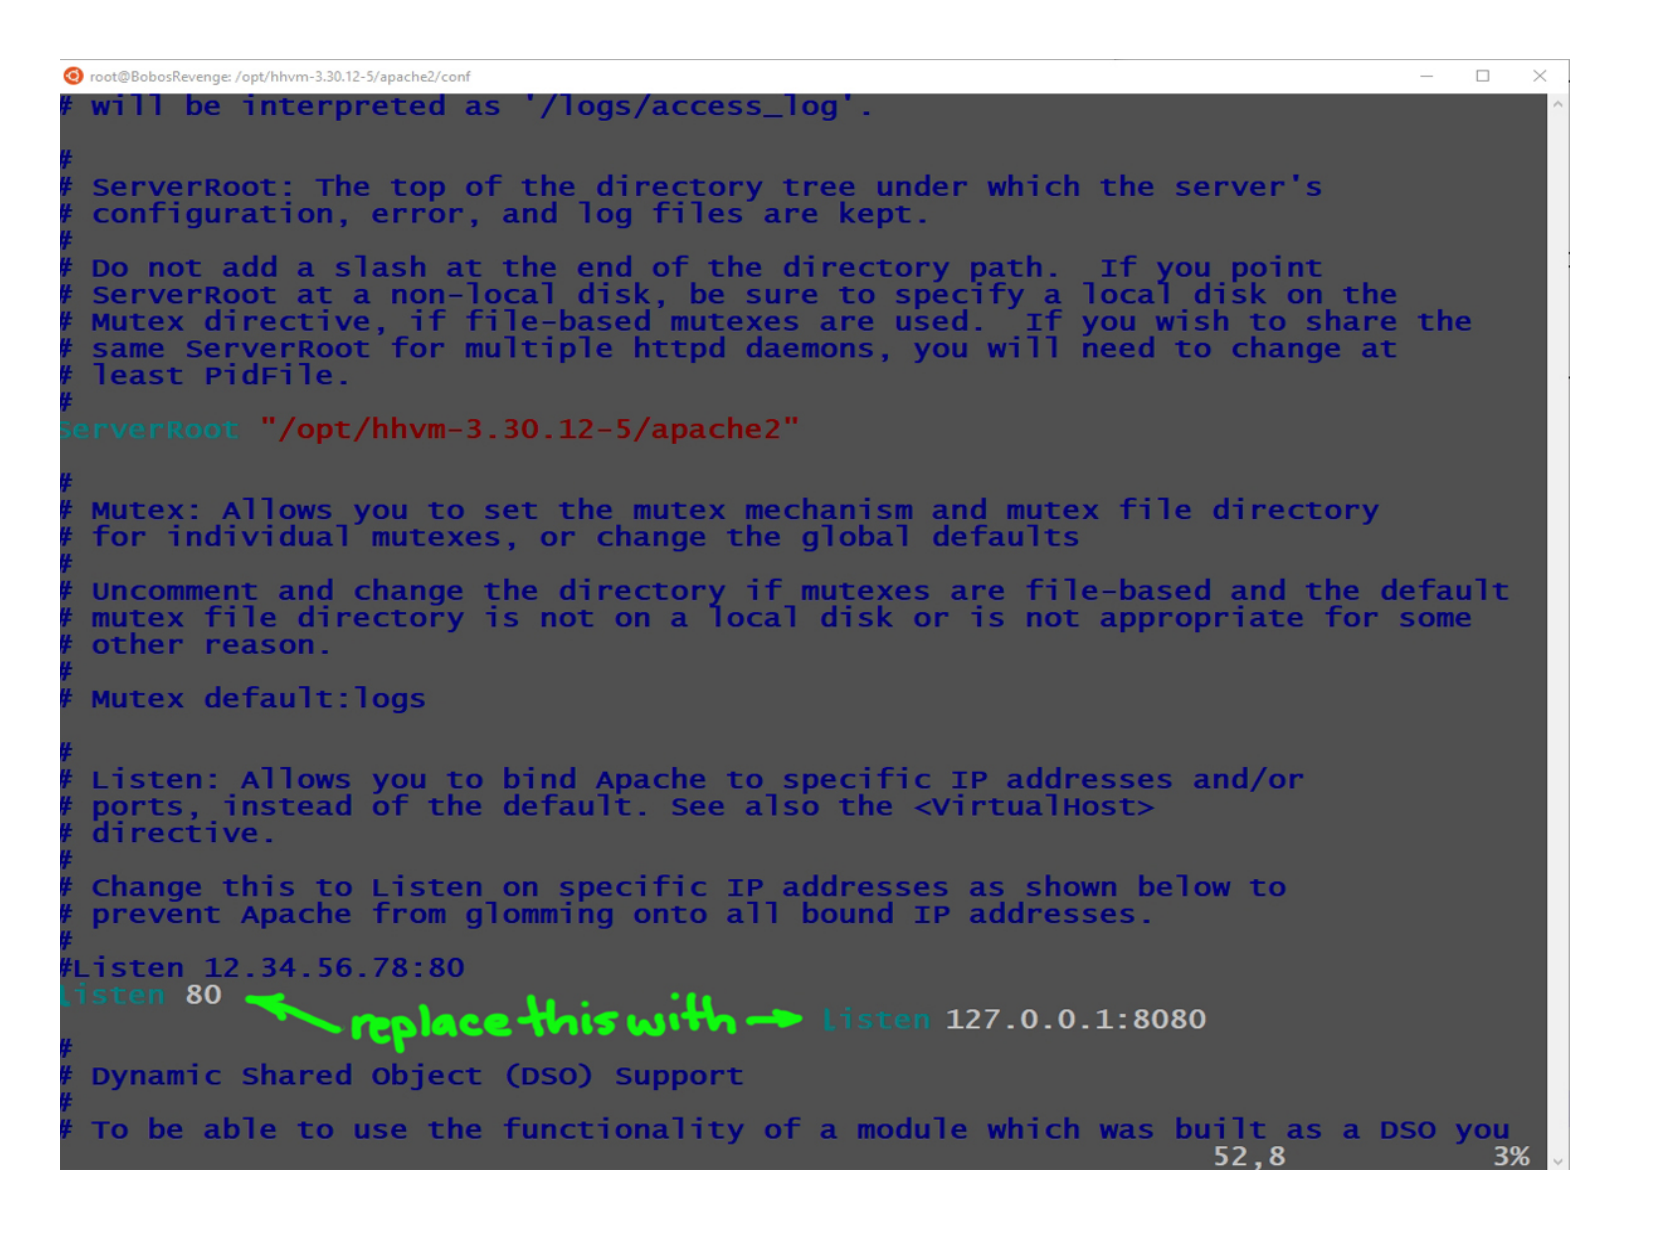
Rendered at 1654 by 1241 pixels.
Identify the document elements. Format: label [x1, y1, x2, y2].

picture [60, 59, 1570, 1171]
